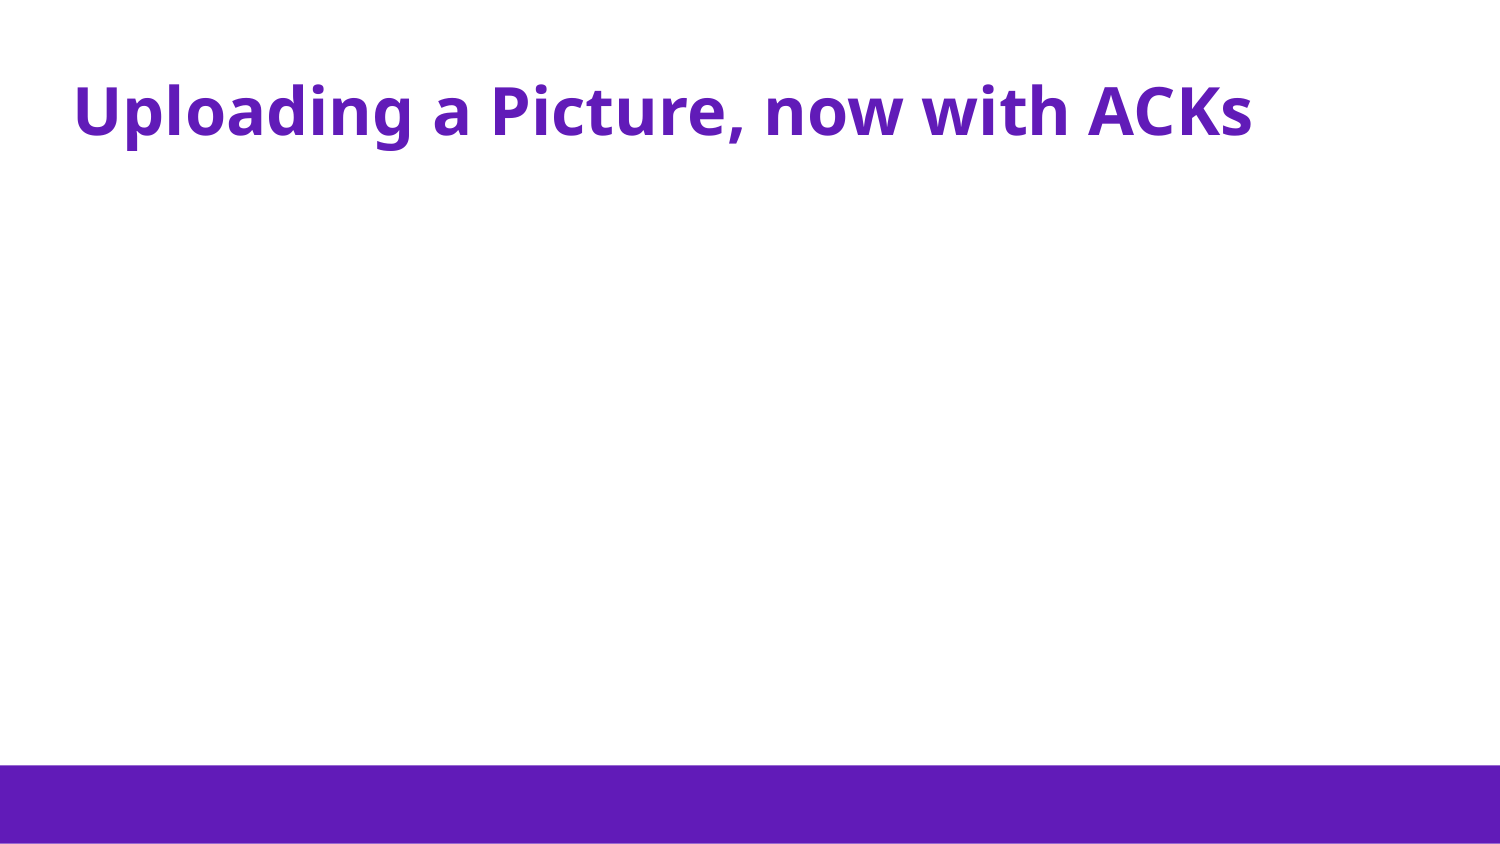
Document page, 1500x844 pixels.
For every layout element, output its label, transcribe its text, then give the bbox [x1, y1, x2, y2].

title Uploading a Picture, now with ACKs [57, 54, 1273, 164]
